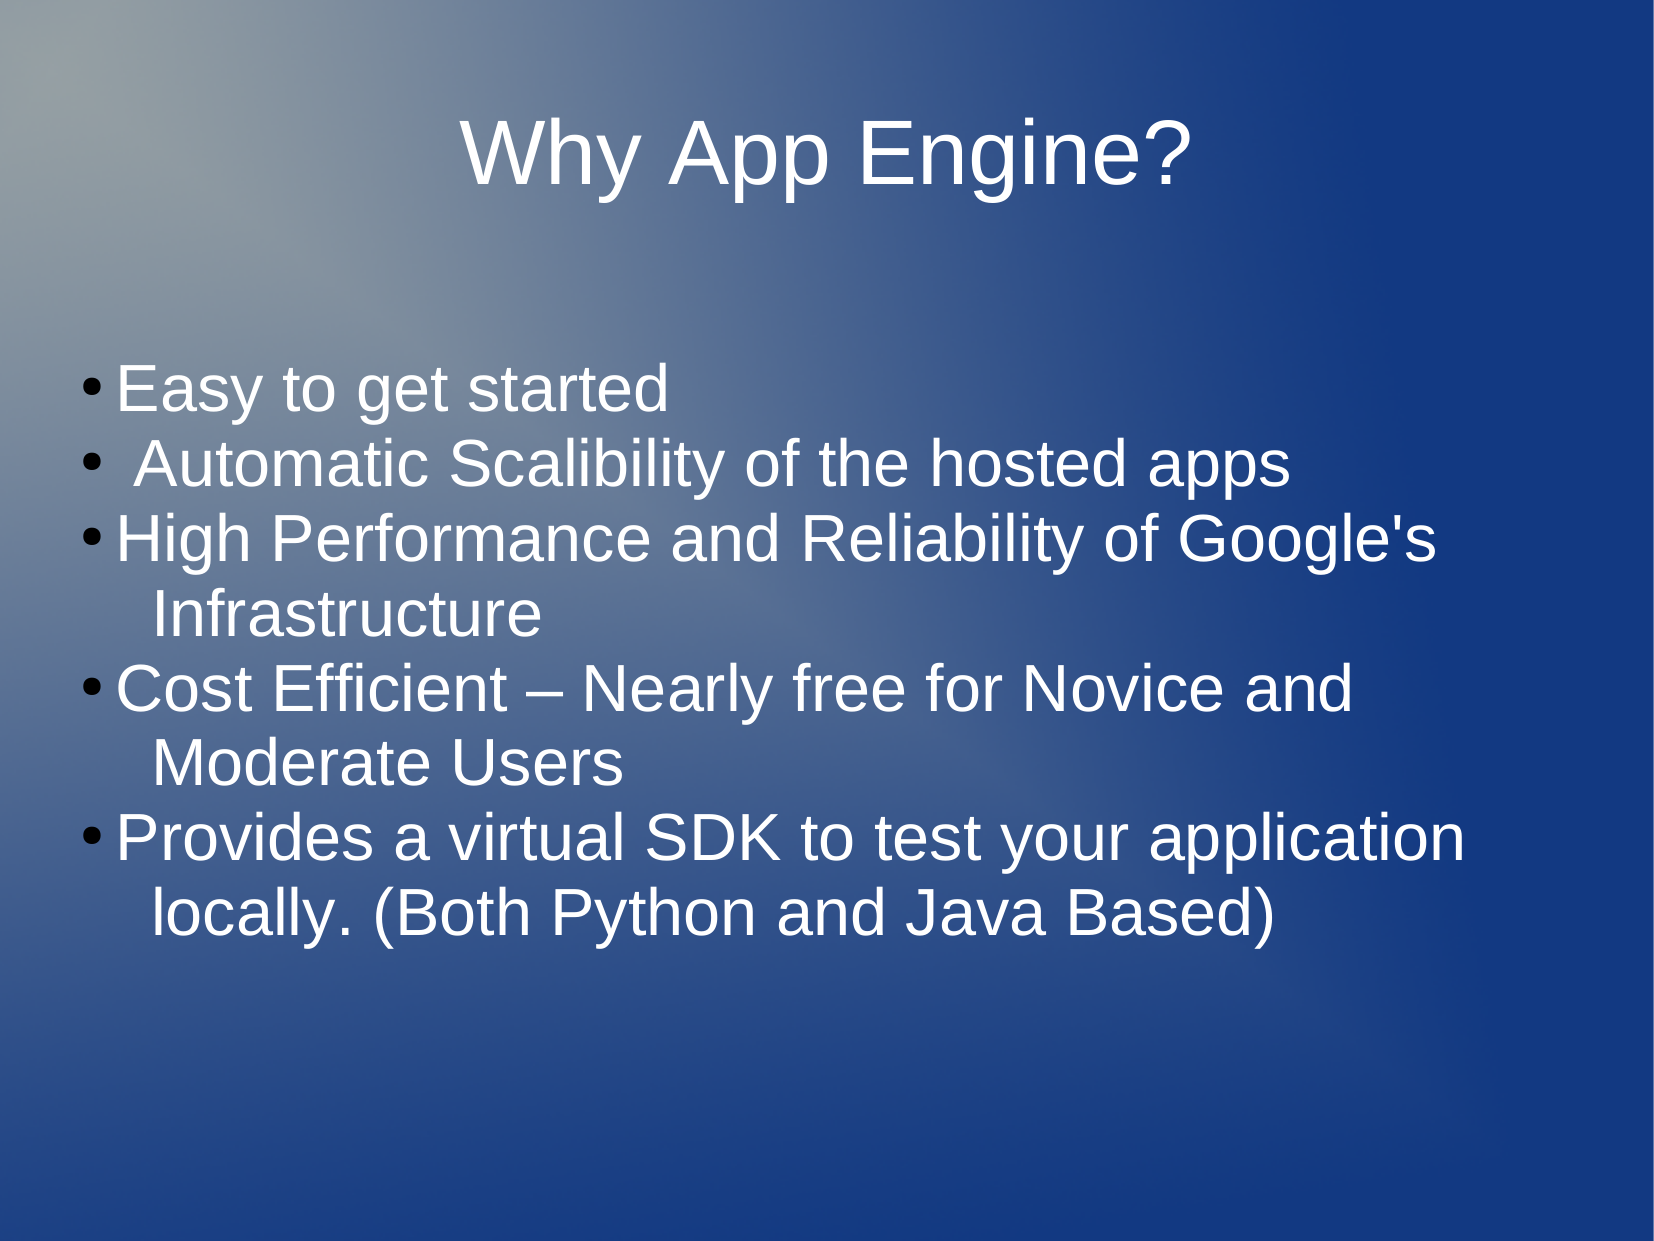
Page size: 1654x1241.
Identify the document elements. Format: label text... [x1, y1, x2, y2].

picture [0, 0, 1654, 1241]
subtitle Easy to get started Automatic Scalibility of the hosted apps High Performance and Reliability of Google's Infrastructure Cost Efficient – Nearly free for Novice and Moderate Users Provides a virtual SDK to test your application locally. (Both Python and Java Based) [80, 248, 1569, 1053]
title Why App Engine? [82, 56, 1571, 250]
